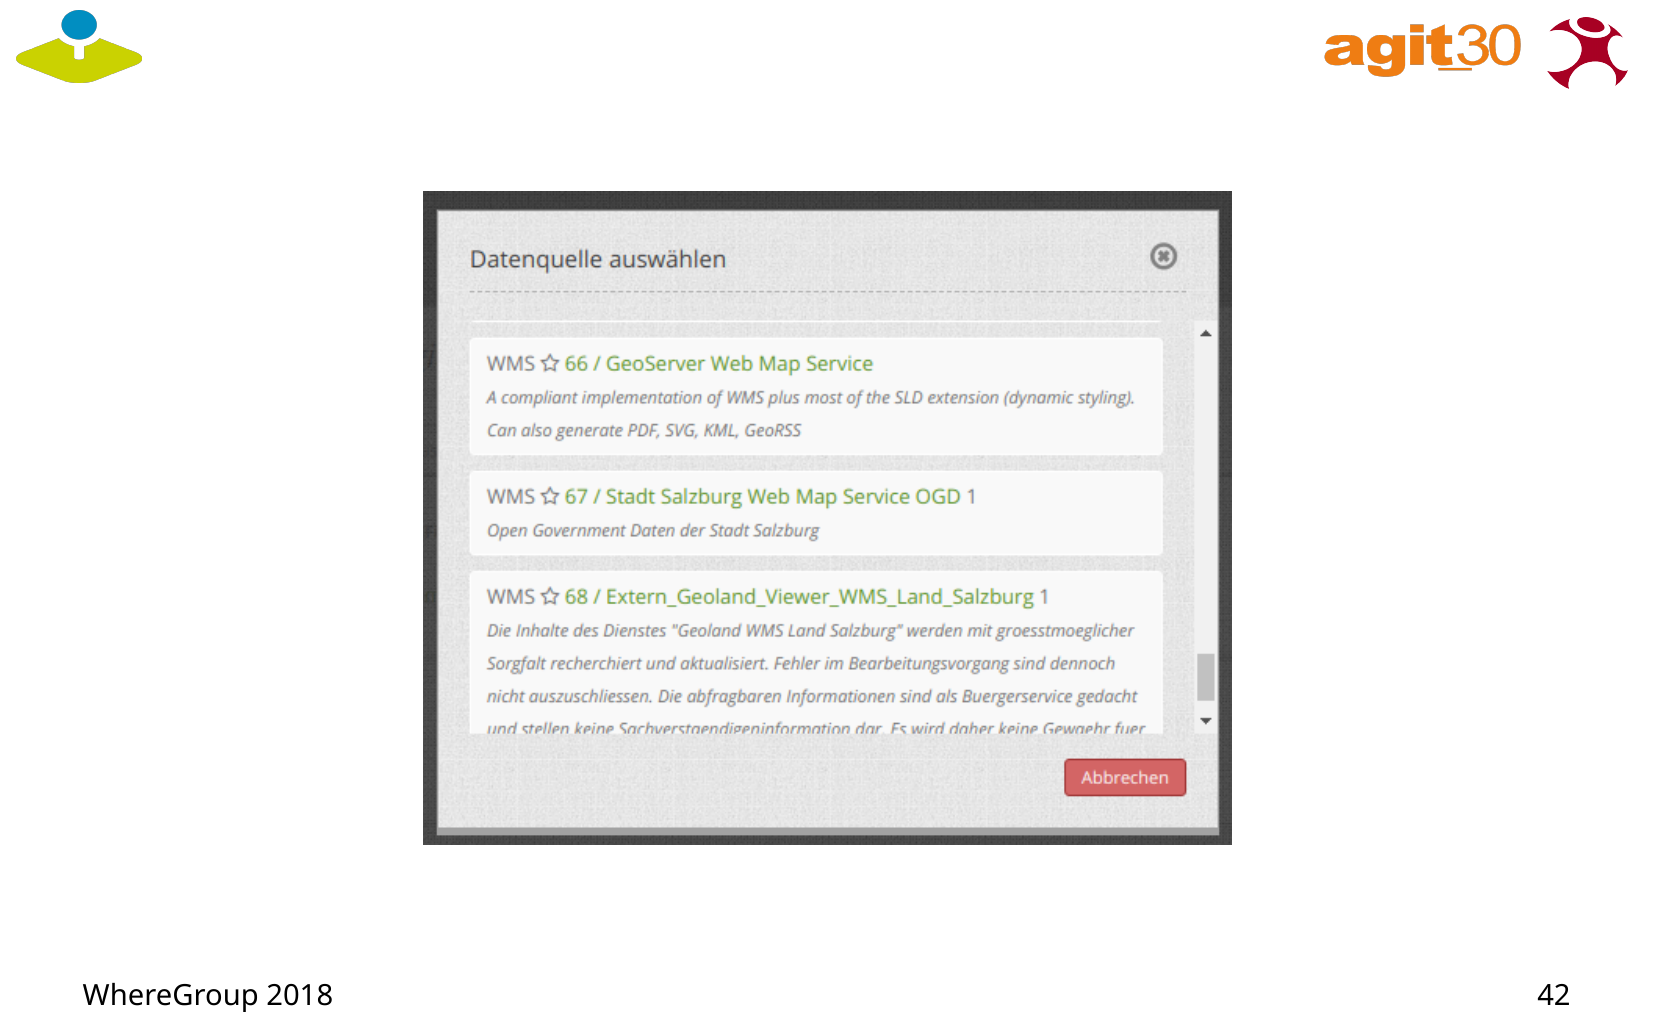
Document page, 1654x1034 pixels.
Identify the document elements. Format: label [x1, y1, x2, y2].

picture [1322, 21, 1524, 79]
picture [423, 191, 1232, 845]
picture [1547, 17, 1628, 89]
picture [16, 10, 142, 83]
